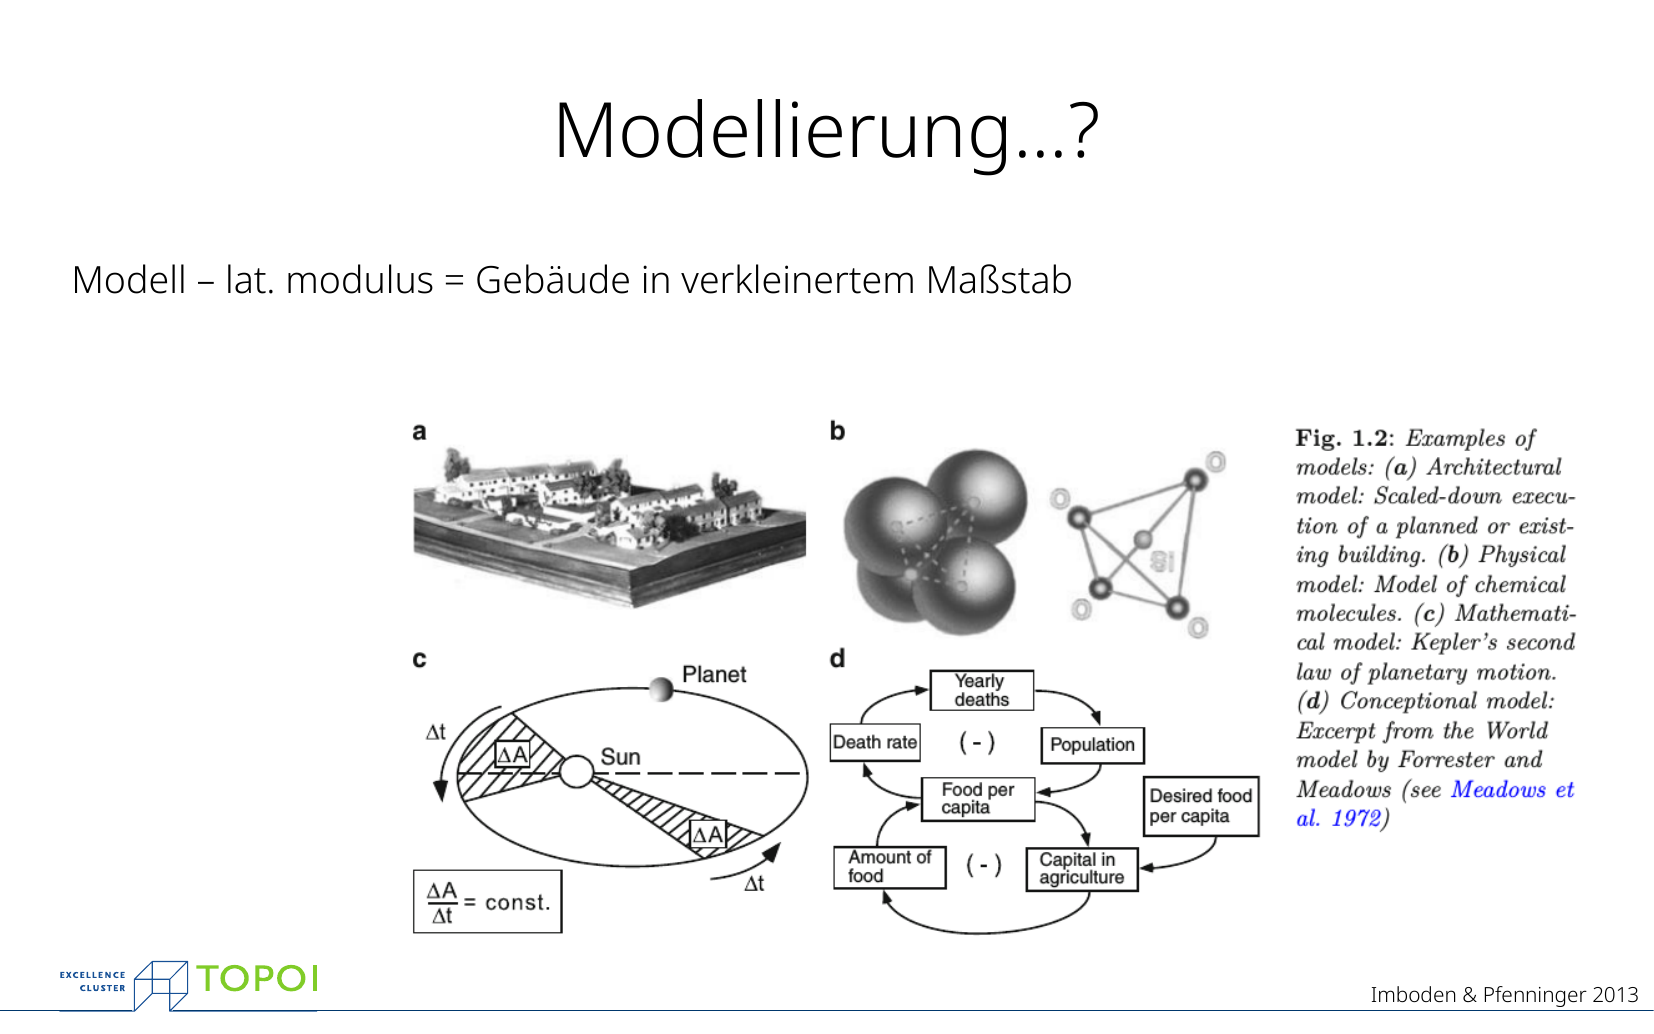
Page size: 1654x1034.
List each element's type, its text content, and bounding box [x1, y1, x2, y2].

text_box Modell – lat. modulus = Gebäude in verkleinertem Maßstab [56, 245, 1203, 312]
title Modellierung...? [82, 41, 1571, 214]
text_box Imboden & Pfenninger 2013 [1356, 972, 1654, 1016]
picture [397, 391, 1607, 956]
